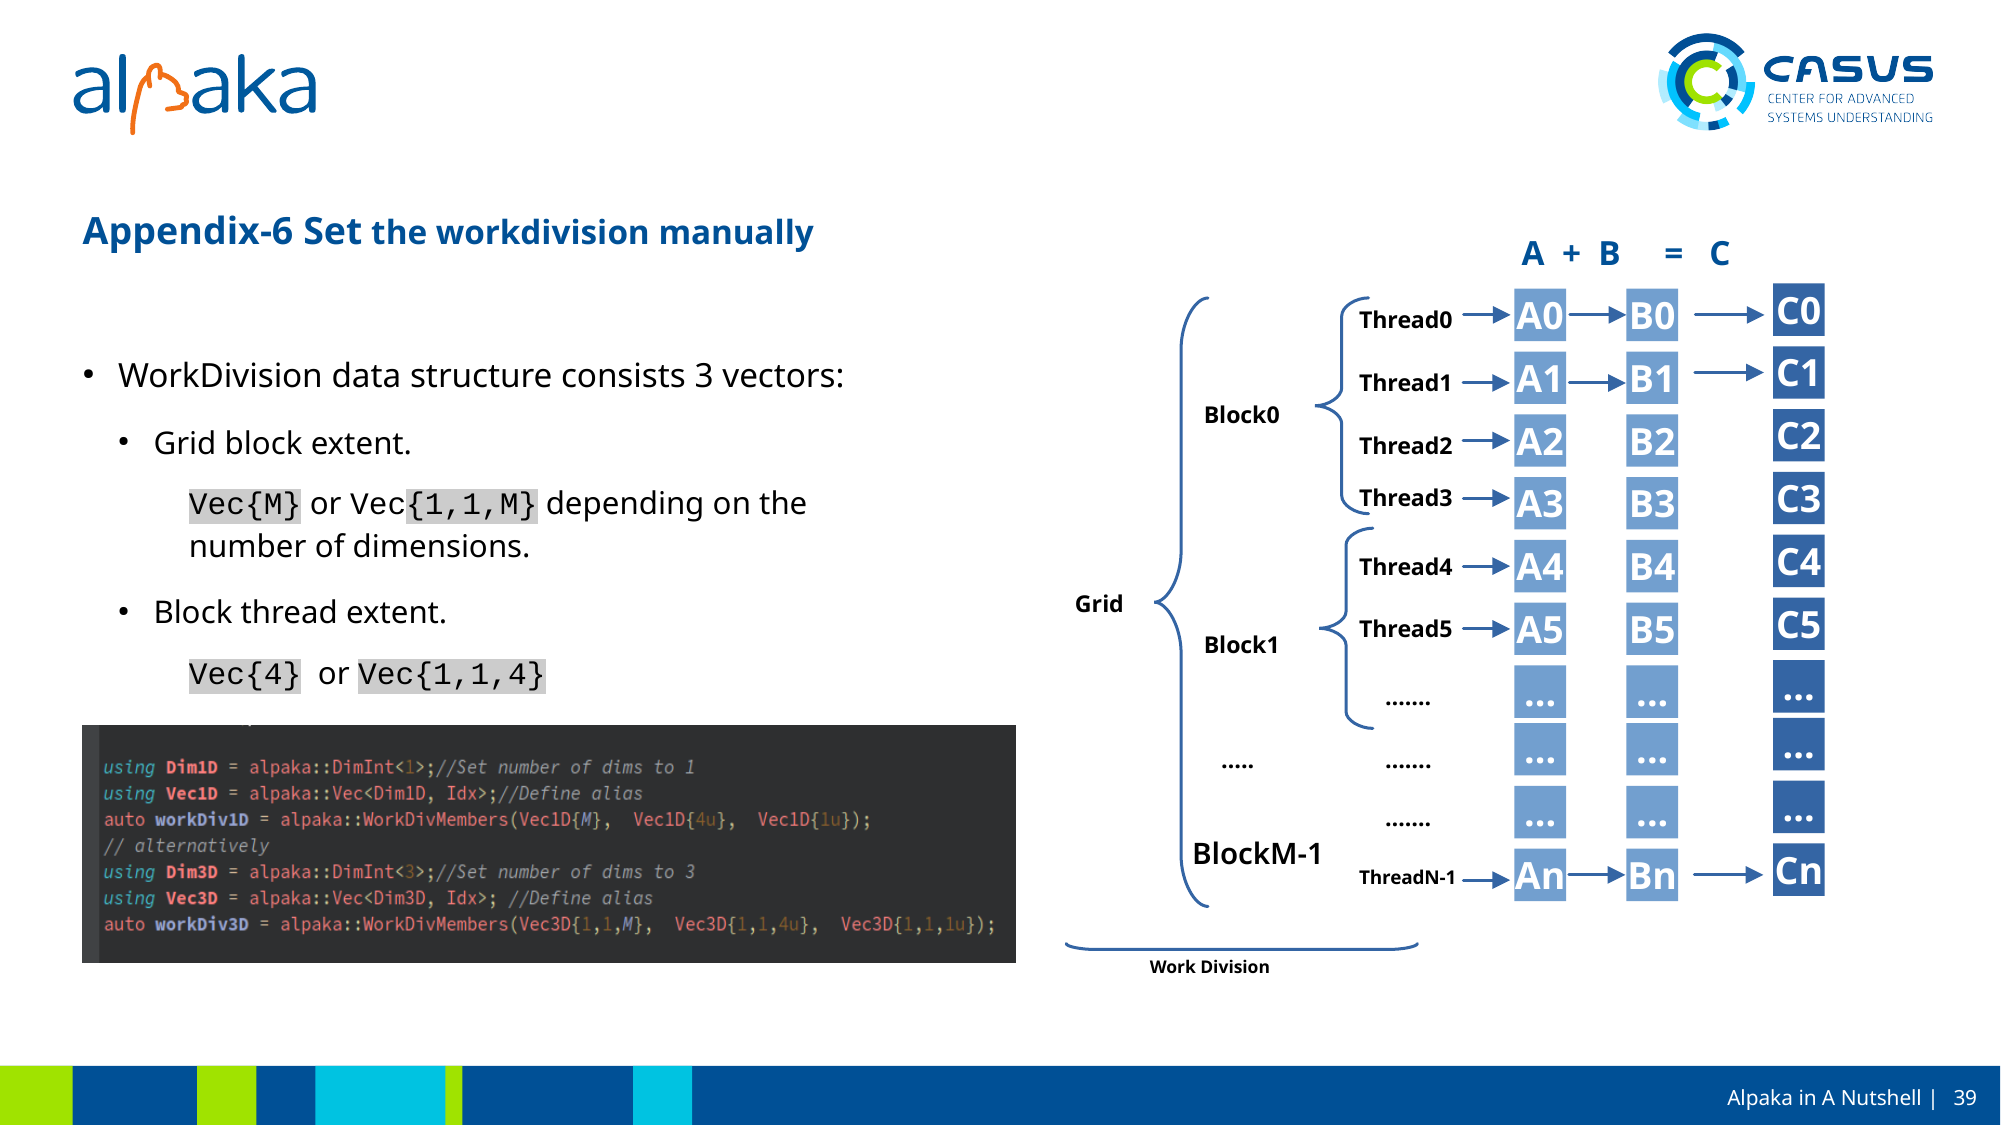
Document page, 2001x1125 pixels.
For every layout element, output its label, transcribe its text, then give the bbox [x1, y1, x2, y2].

text_box ... [1514, 785, 1567, 839]
text_box ... [1626, 665, 1679, 718]
list Block0 [1203, 398, 1308, 431]
list Thread5 [1359, 613, 1463, 645]
title A + B = C [1521, 212, 1825, 293]
list Appendix-6 Set the workdivision manually WorkDivision data structure consists 3 vectors: Grid block extent. Vec{M} or Vec{1,1,M} depending on the number of dimensions. Block thread extent. Vec{4} or Vec{1,1,4} Elements per thread Setting work-div manually [82, 153, 920, 725]
text_box ... [1773, 660, 1825, 713]
text_box ... [1626, 723, 1679, 776]
list Thread3 [1359, 482, 1463, 514]
list ….. [1221, 744, 1325, 776]
text_box C0 [1773, 283, 1825, 336]
text_box A1 [1514, 351, 1567, 404]
text_box Cn [1773, 843, 1825, 896]
text_box B3 [1626, 477, 1679, 530]
text_box An [1524, 868, 1530, 878]
list Grid [1075, 588, 1179, 620]
text_box B5 [1626, 602, 1679, 655]
text_box C5 [1773, 597, 1825, 650]
text_box B1 [1626, 351, 1679, 404]
list Work Division [1149, 955, 1312, 980]
text_box A0 [1514, 288, 1567, 342]
list Thread1 [1359, 367, 1463, 399]
text_box C4 [1773, 534, 1825, 588]
list ……. [1385, 801, 1489, 834]
list BlockM-1 [1192, 833, 1335, 875]
text_box C1 [1773, 346, 1825, 399]
text_box ... [1514, 723, 1567, 776]
list ……. [1385, 681, 1489, 713]
list Thread0 [1359, 304, 1463, 336]
picture [1658, 33, 1933, 131]
text_box B4 [1626, 539, 1679, 593]
text_box ... [1773, 717, 1825, 771]
list ThreadN-1 [1359, 864, 1463, 896]
text_box ... [1514, 665, 1567, 718]
text_box A2 [1514, 414, 1567, 467]
text_box C2 [1773, 409, 1825, 462]
text_box An [1514, 848, 1567, 902]
text_box ... [1626, 785, 1679, 839]
text_box ... [1773, 780, 1825, 834]
picture [82, 725, 1016, 963]
text_box B0 [1626, 293, 1679, 342]
text_box B2 [1626, 414, 1679, 467]
list ……. [1385, 744, 1489, 776]
text_box A5 [1514, 602, 1567, 655]
list Block1 [1203, 628, 1308, 661]
list Thread4 [1359, 550, 1463, 582]
picture [72, 53, 317, 136]
text_box A3 [1514, 477, 1567, 530]
text_box C3 [1773, 471, 1825, 525]
text_box A4 [1514, 539, 1567, 593]
list Thread2 [1359, 430, 1463, 462]
text_box Bn [1626, 848, 1679, 902]
